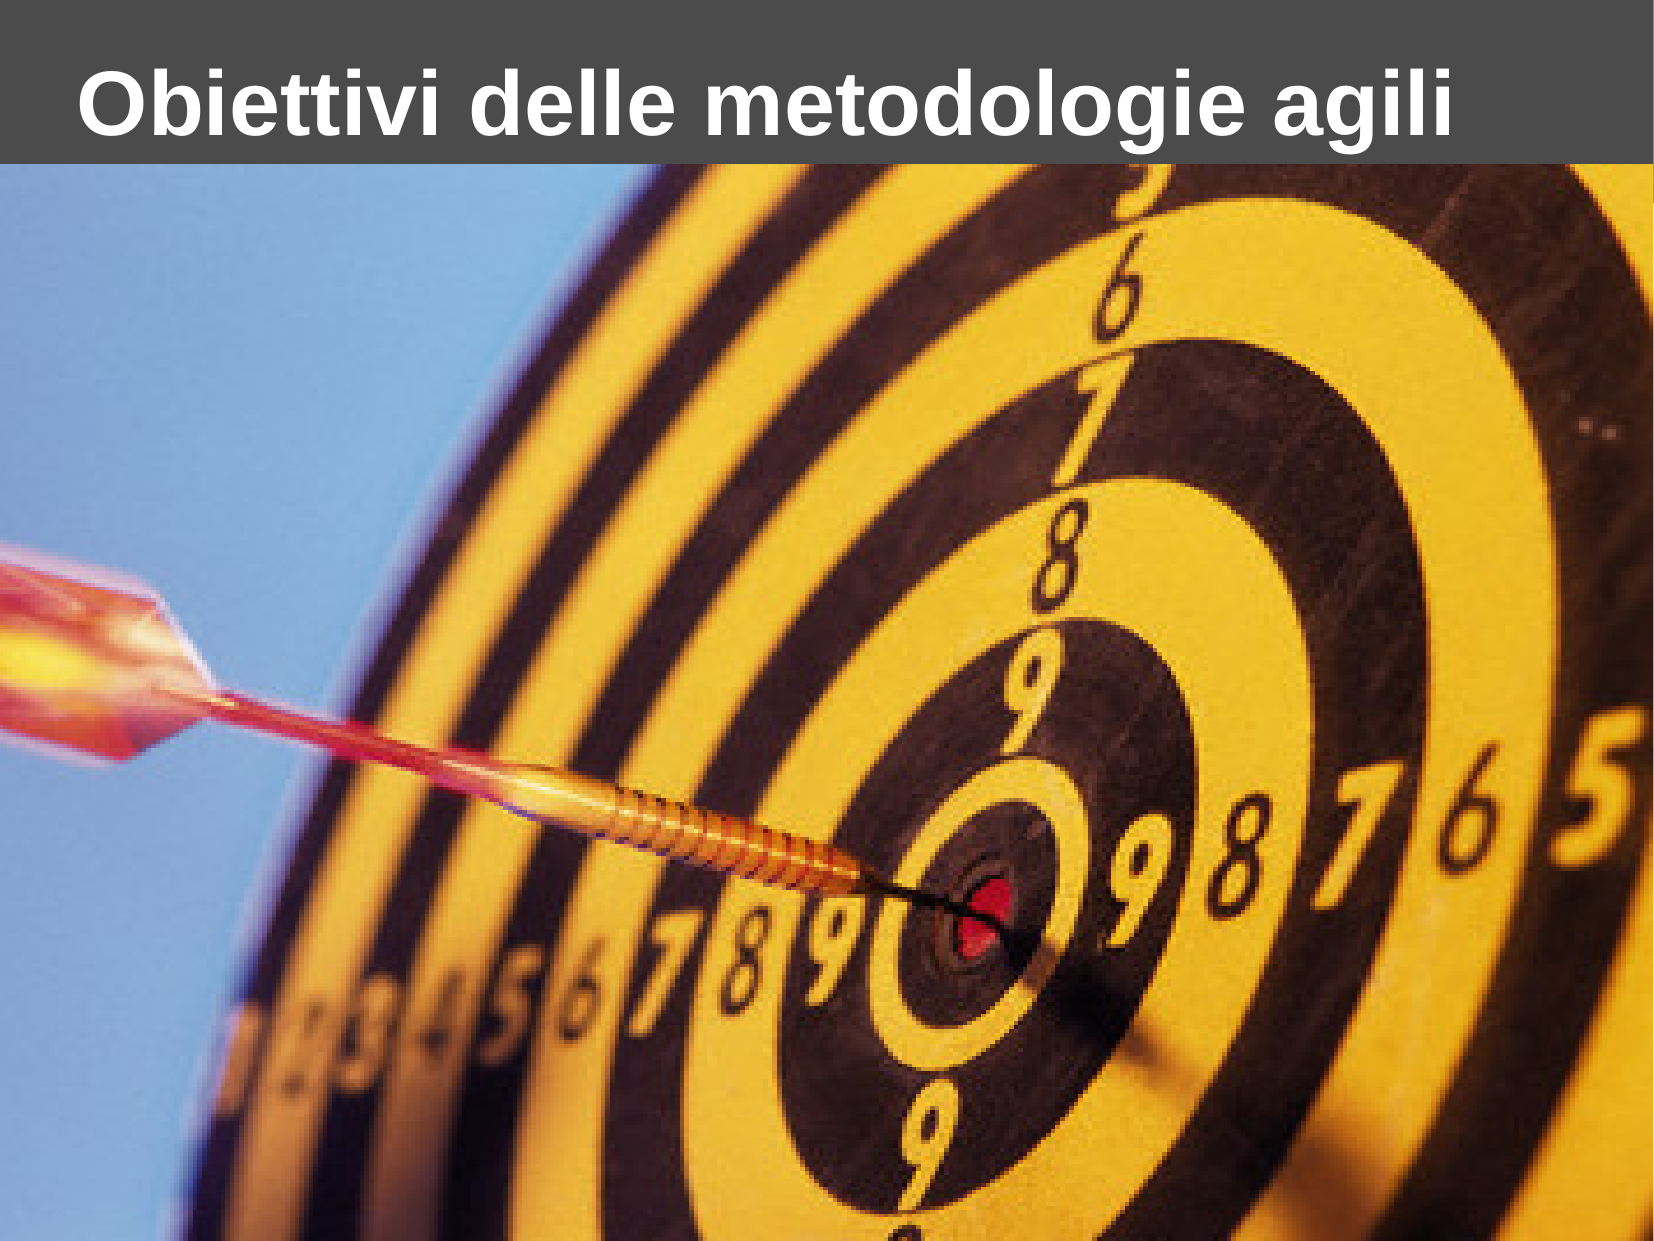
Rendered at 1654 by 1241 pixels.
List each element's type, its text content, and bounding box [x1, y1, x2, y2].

title Obiettivi delle metodologie agili [76, 0, 1565, 164]
picture [0, 0, 1654, 1241]
